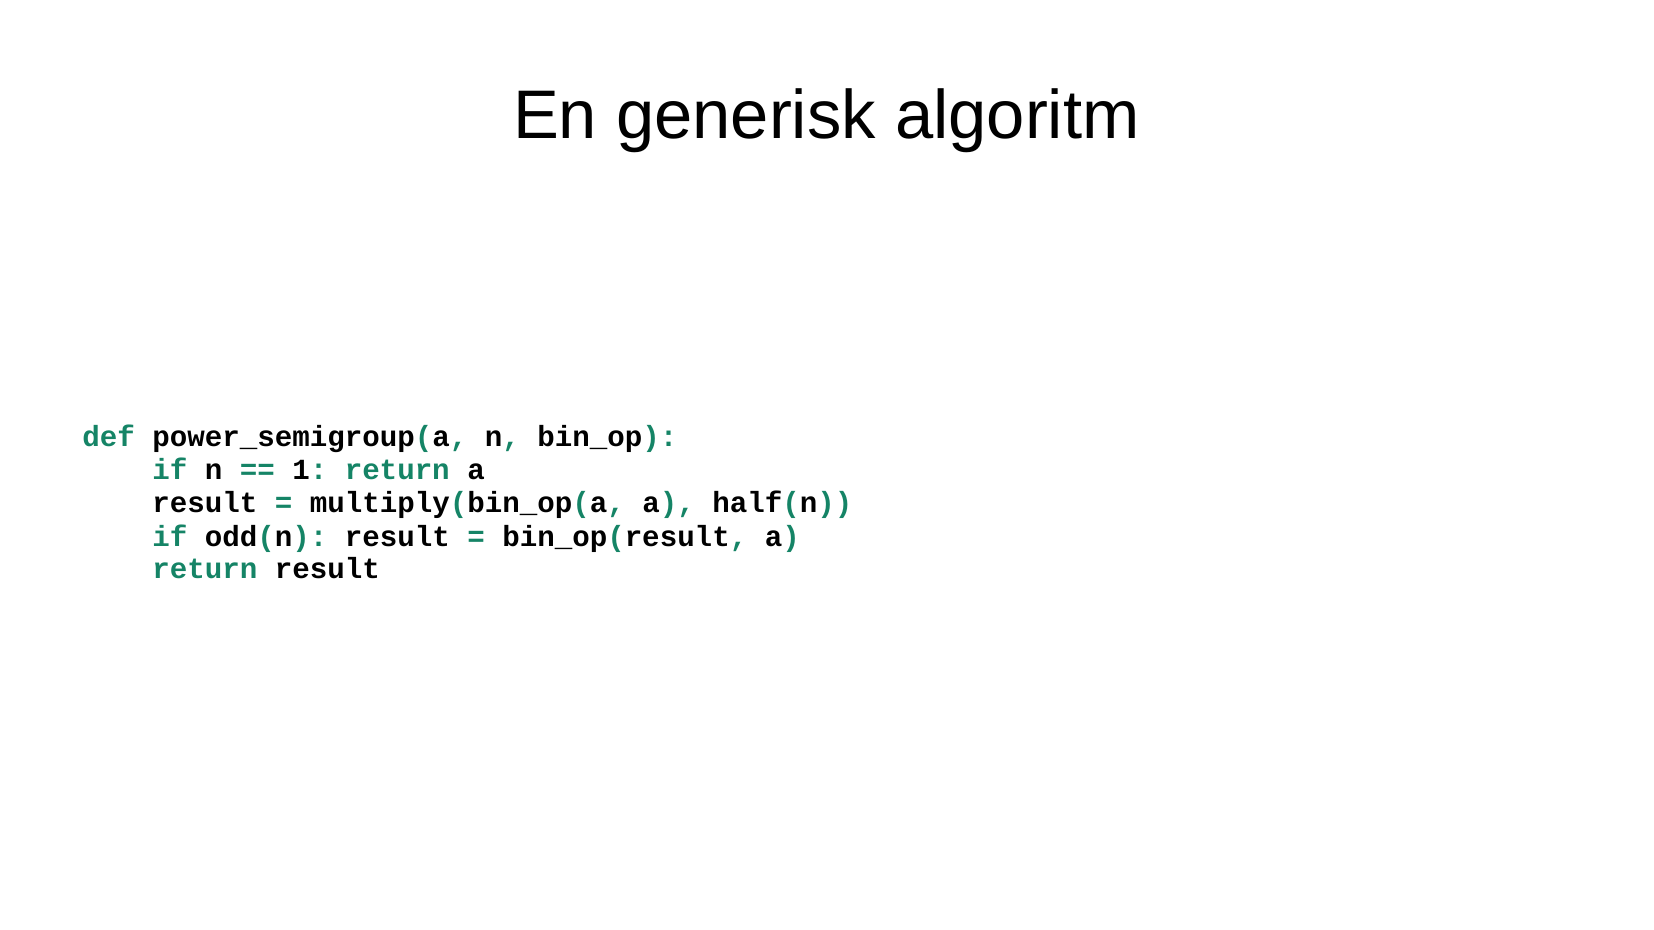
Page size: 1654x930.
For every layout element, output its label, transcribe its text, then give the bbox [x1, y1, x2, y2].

title En generisk algoritm [82, 36, 1571, 193]
text_box def power_semigroup(a, n, bin_op): if n == 1: return a result = multiply(bin_op(a, a), half(n)) if odd(n): result = bin_op(result, a) return result [82, 193, 1570, 826]
